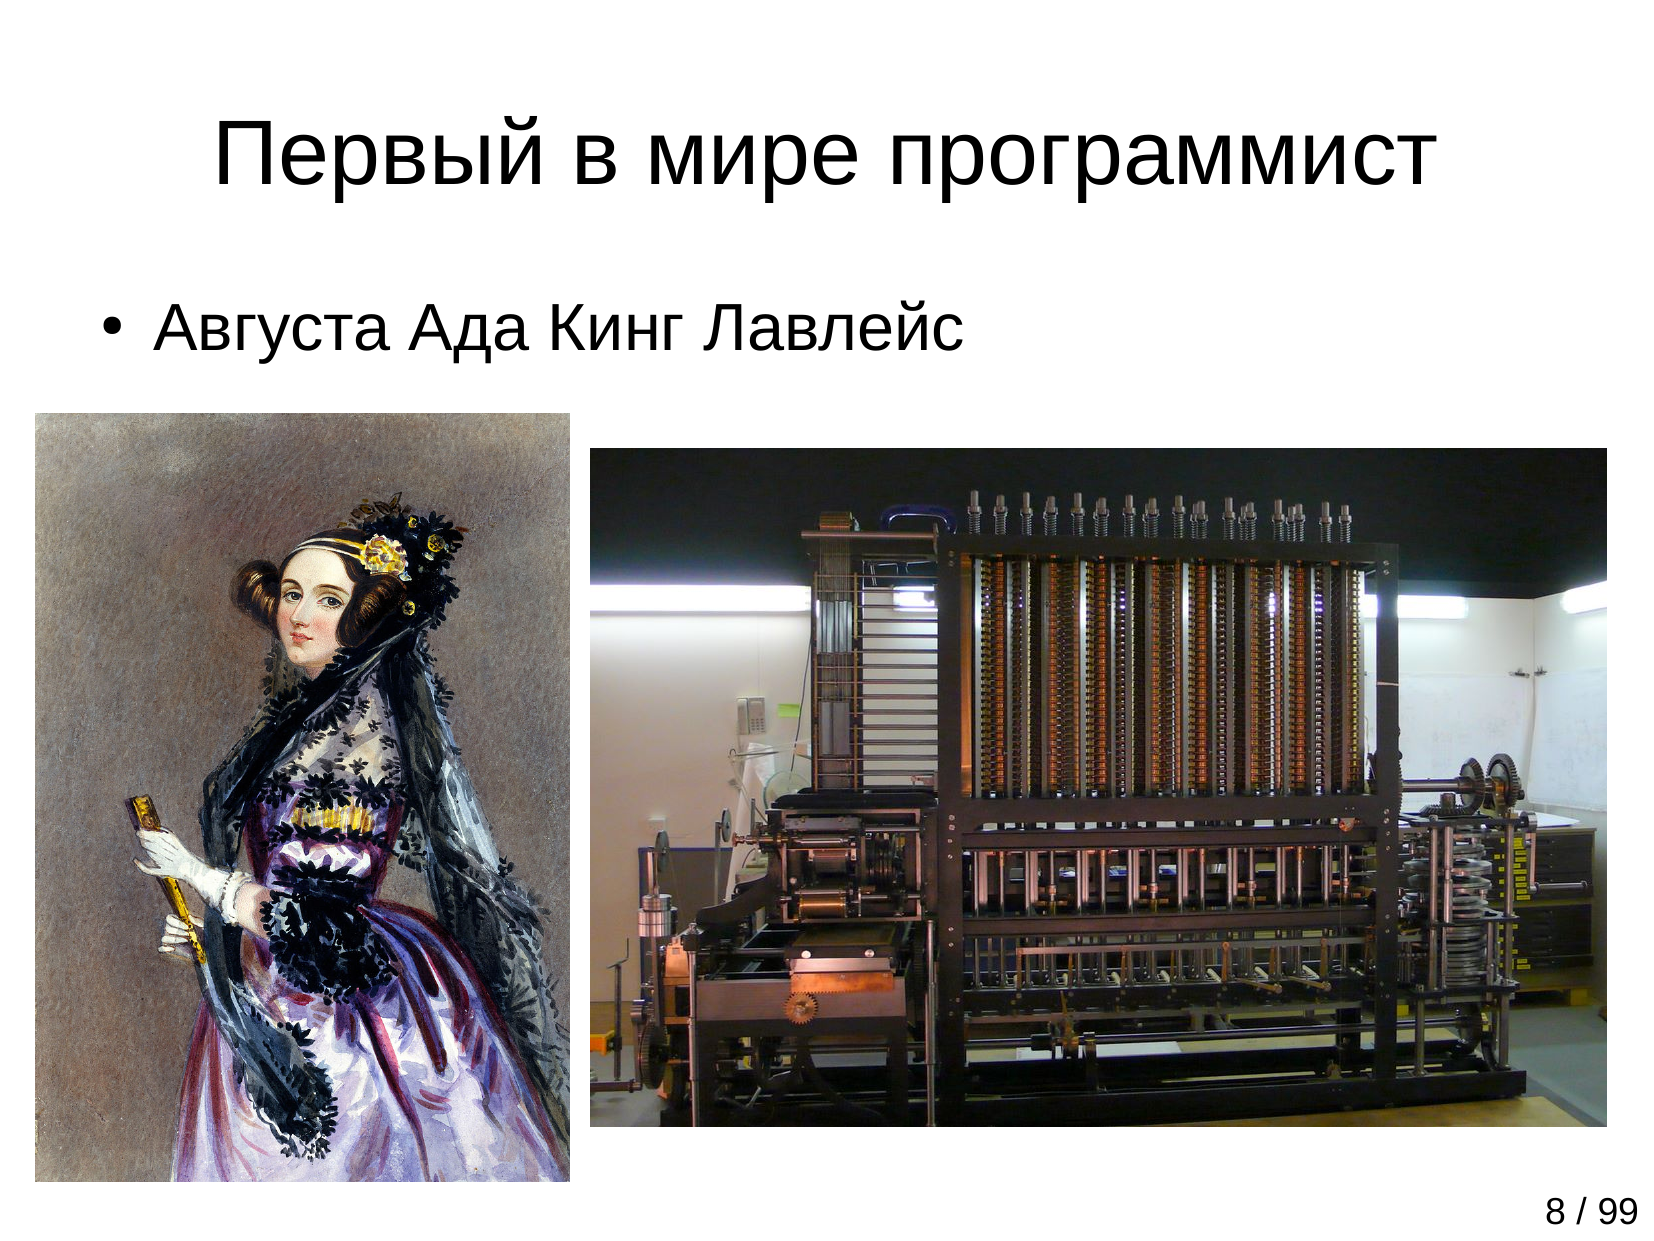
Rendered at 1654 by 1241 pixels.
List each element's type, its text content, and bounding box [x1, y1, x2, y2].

text_box [82, 290, 1571, 1010]
picture [35, 413, 570, 1182]
picture [590, 448, 1607, 1127]
text_box <number> / 99 [1380, 1183, 1654, 1241]
title Первый в мире программист [82, 49, 1571, 257]
